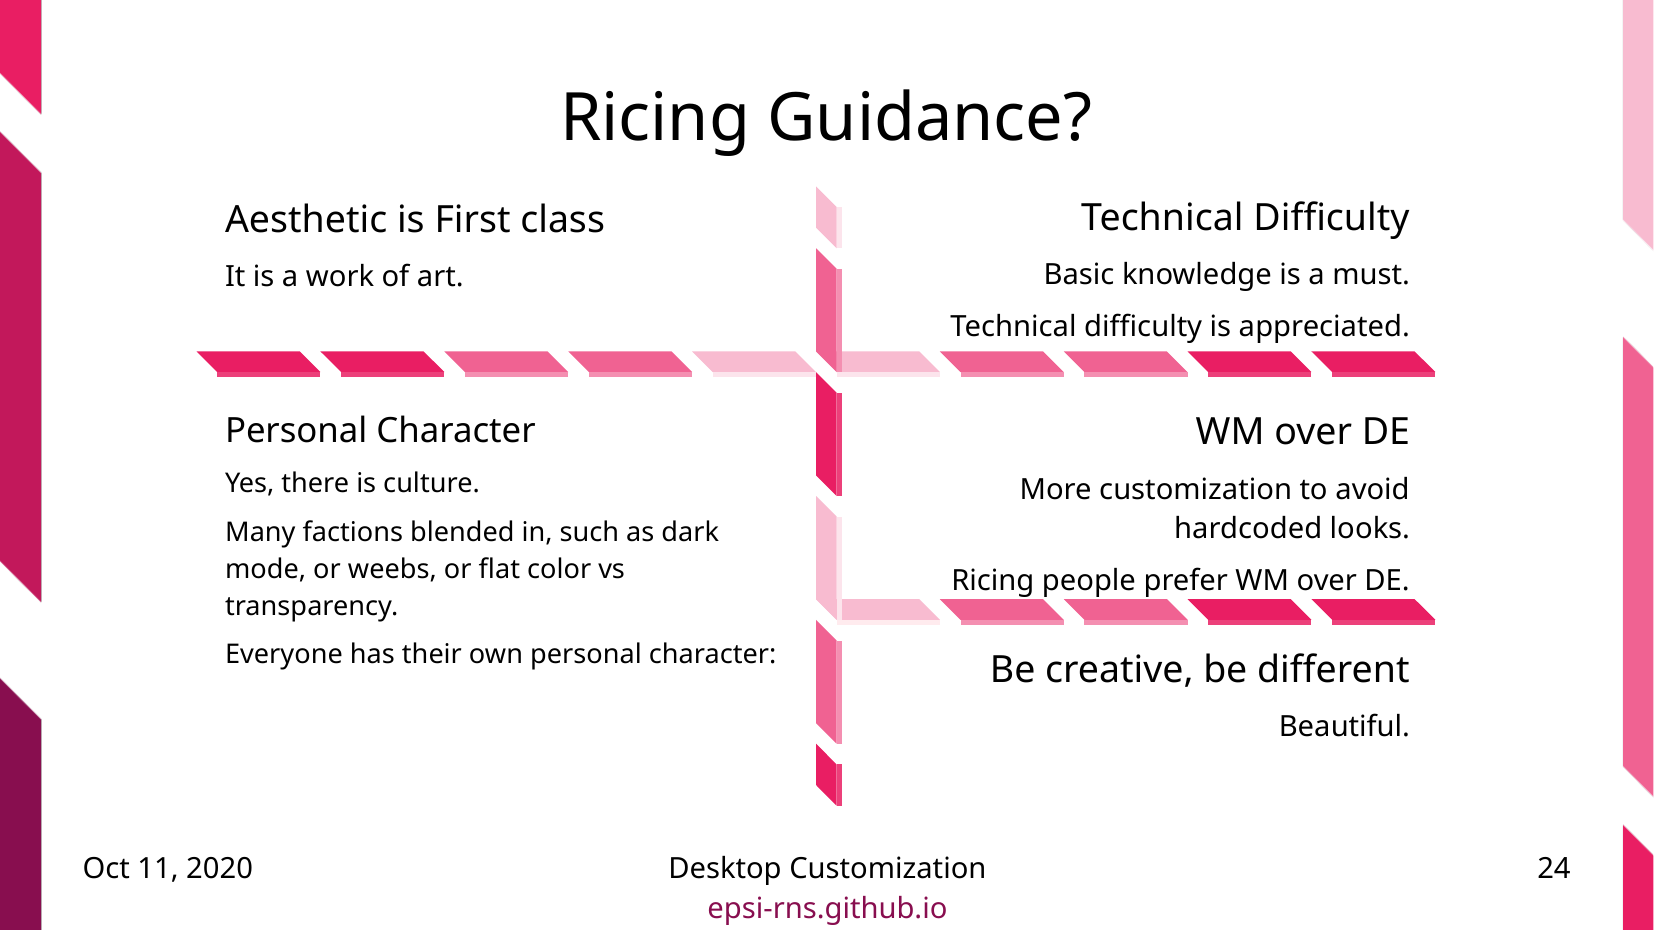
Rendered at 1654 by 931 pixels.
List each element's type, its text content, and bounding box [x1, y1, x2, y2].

picture [0, 0, 1654, 931]
list Technical Difficulty Basic knowledge is a must. Technical difficulty is appreciated. [930, 190, 1411, 373]
list Be creative, be different Beautiful. [930, 642, 1411, 766]
list Personal Character Yes, there is culture. Many factions blended in, such as dark mode, or weebs, or flat color vs transparency. Everyone has their own personal character: [225, 405, 781, 683]
list WM over DE More customization to avoid hardcoded looks. Ricing people prefer WM over DE. [930, 405, 1411, 603]
list Aesthetic is First class It is a work of art. [225, 192, 705, 405]
